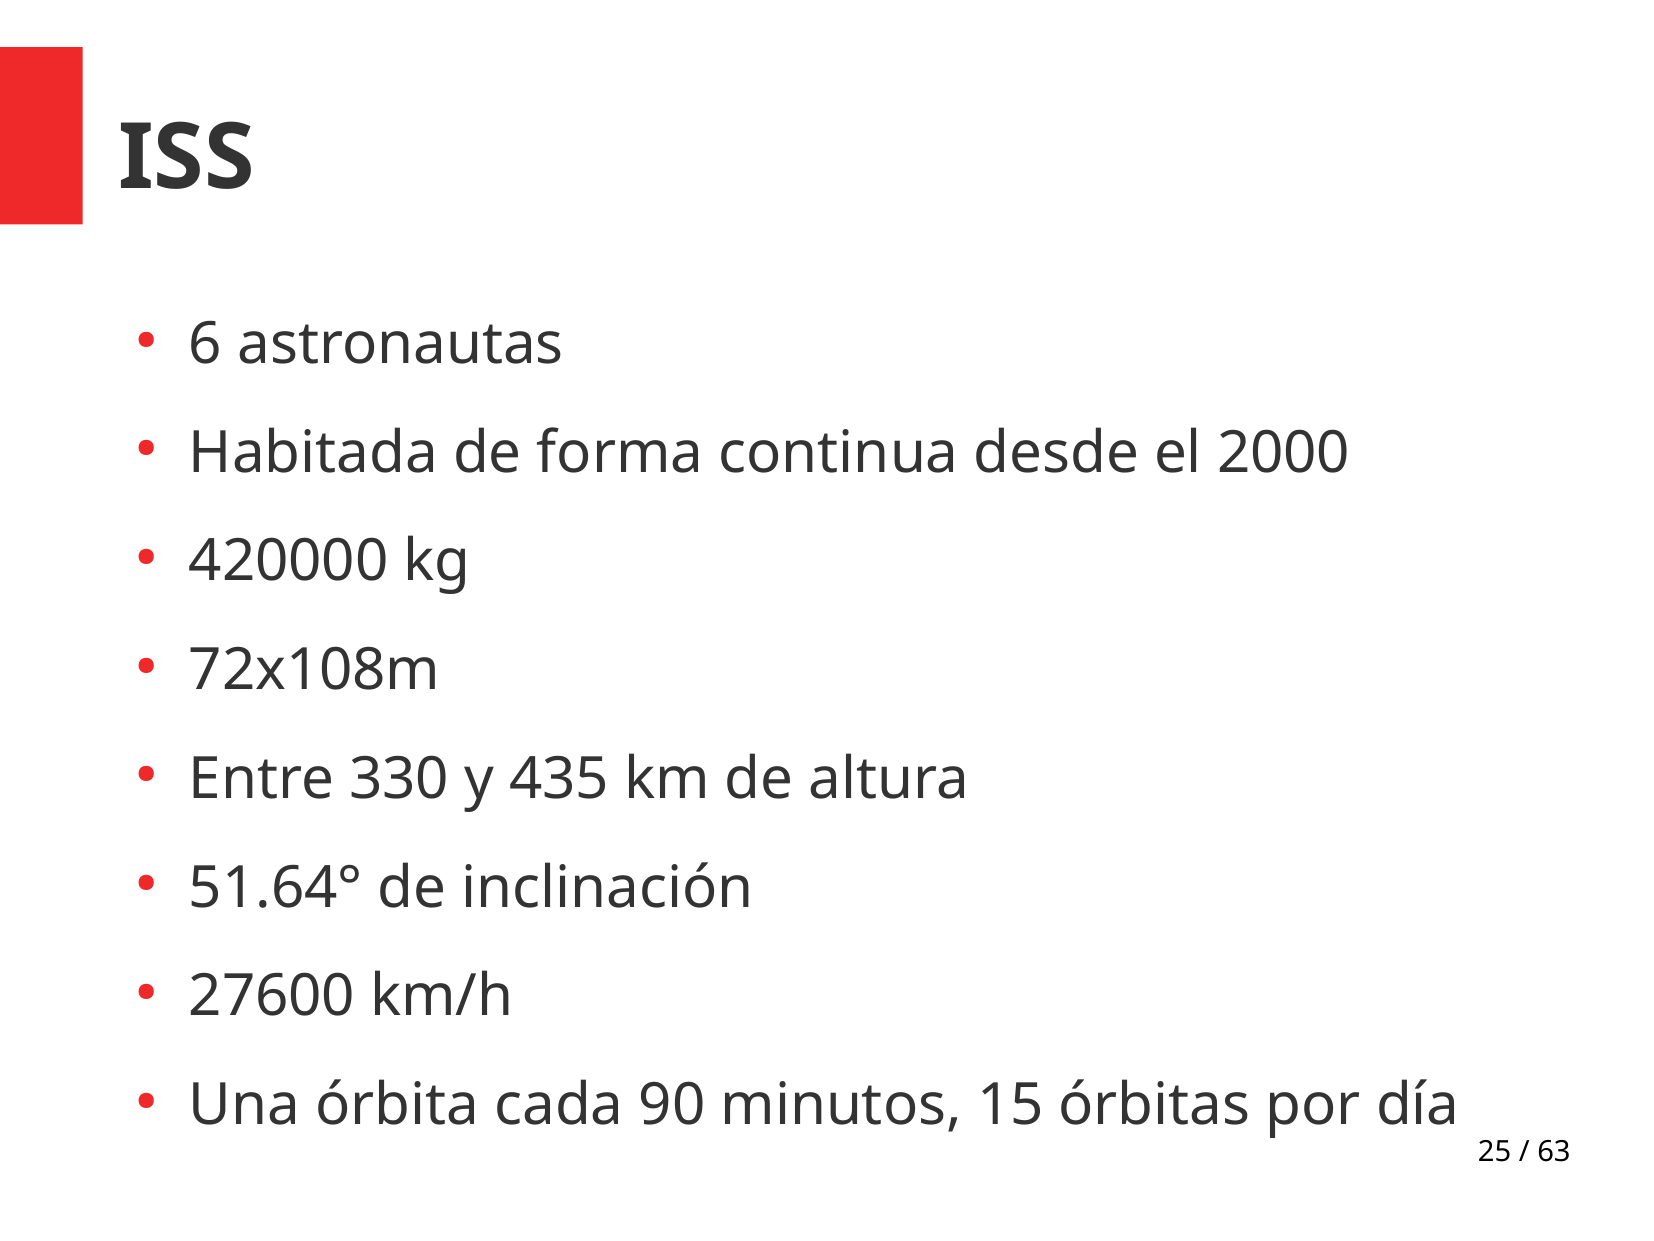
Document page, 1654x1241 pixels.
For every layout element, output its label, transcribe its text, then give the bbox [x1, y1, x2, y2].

title ISS [118, 49, 1571, 257]
list 6 astronautas Habitada de forma continua desde el 2000 420000 kg 72x108m Entre 330 y 435 km de altura 51.64° de inclinación 27600 km/h Una órbita cada 90 minutos, 15 órbitas por día [118, 301, 1536, 1126]
